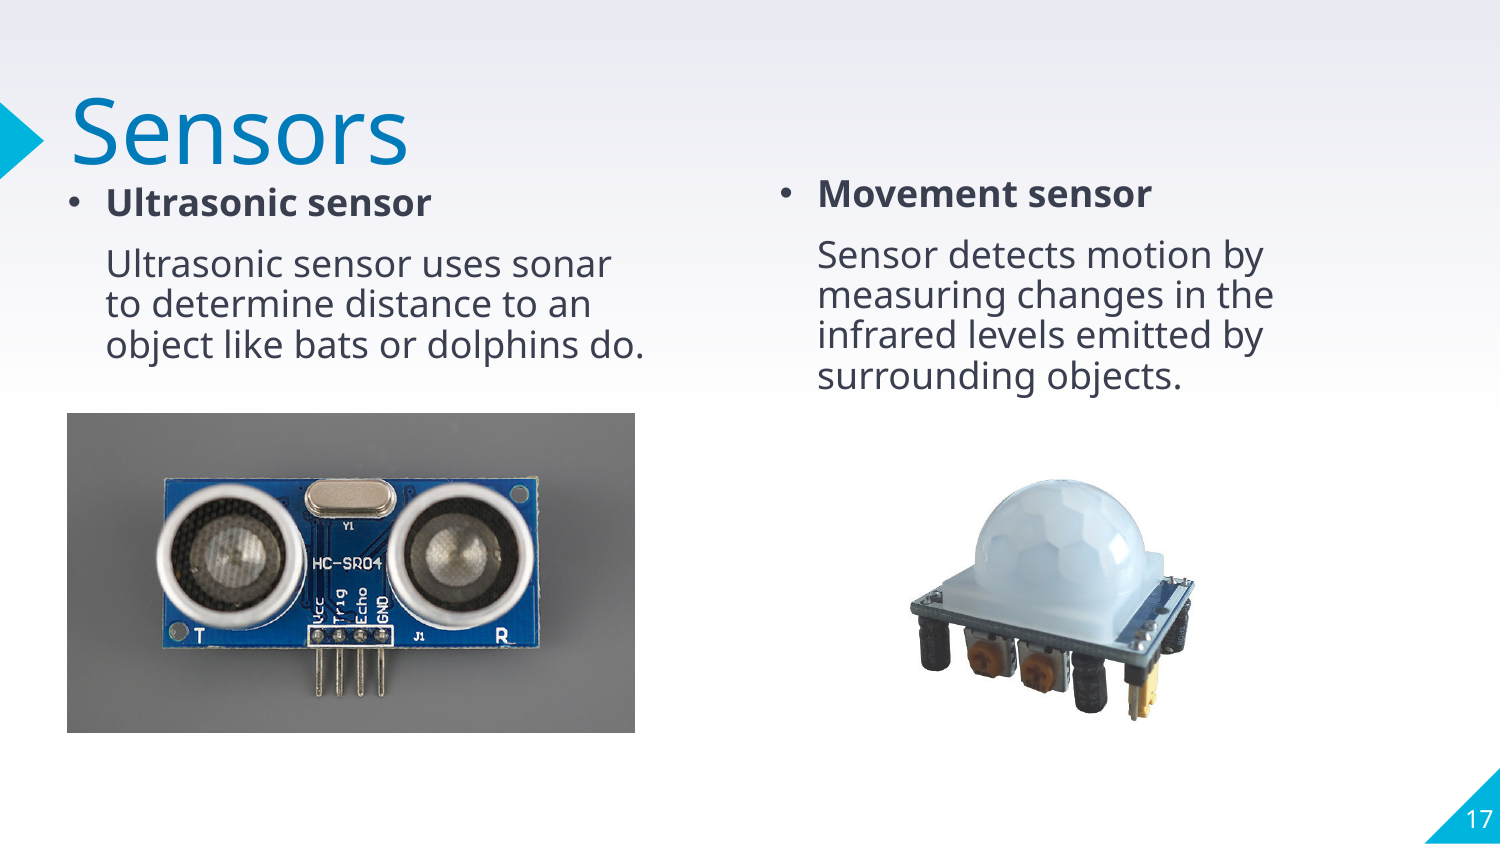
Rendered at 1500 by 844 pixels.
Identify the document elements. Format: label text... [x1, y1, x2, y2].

list Ultrasonic sensor Ultrasonic sensor uses sonar to determine distance to an object like bats or dolphins do. [67, 174, 650, 615]
picture [67, 413, 635, 733]
title Sensors [70, 94, 997, 273]
slide_number <numero> [1418, 760, 1494, 838]
list Movement sensor Sensor detects motion by measuring changes in the infrared levels emitted by surrounding objects. [779, 165, 1371, 605]
picture [791, 427, 1321, 780]
